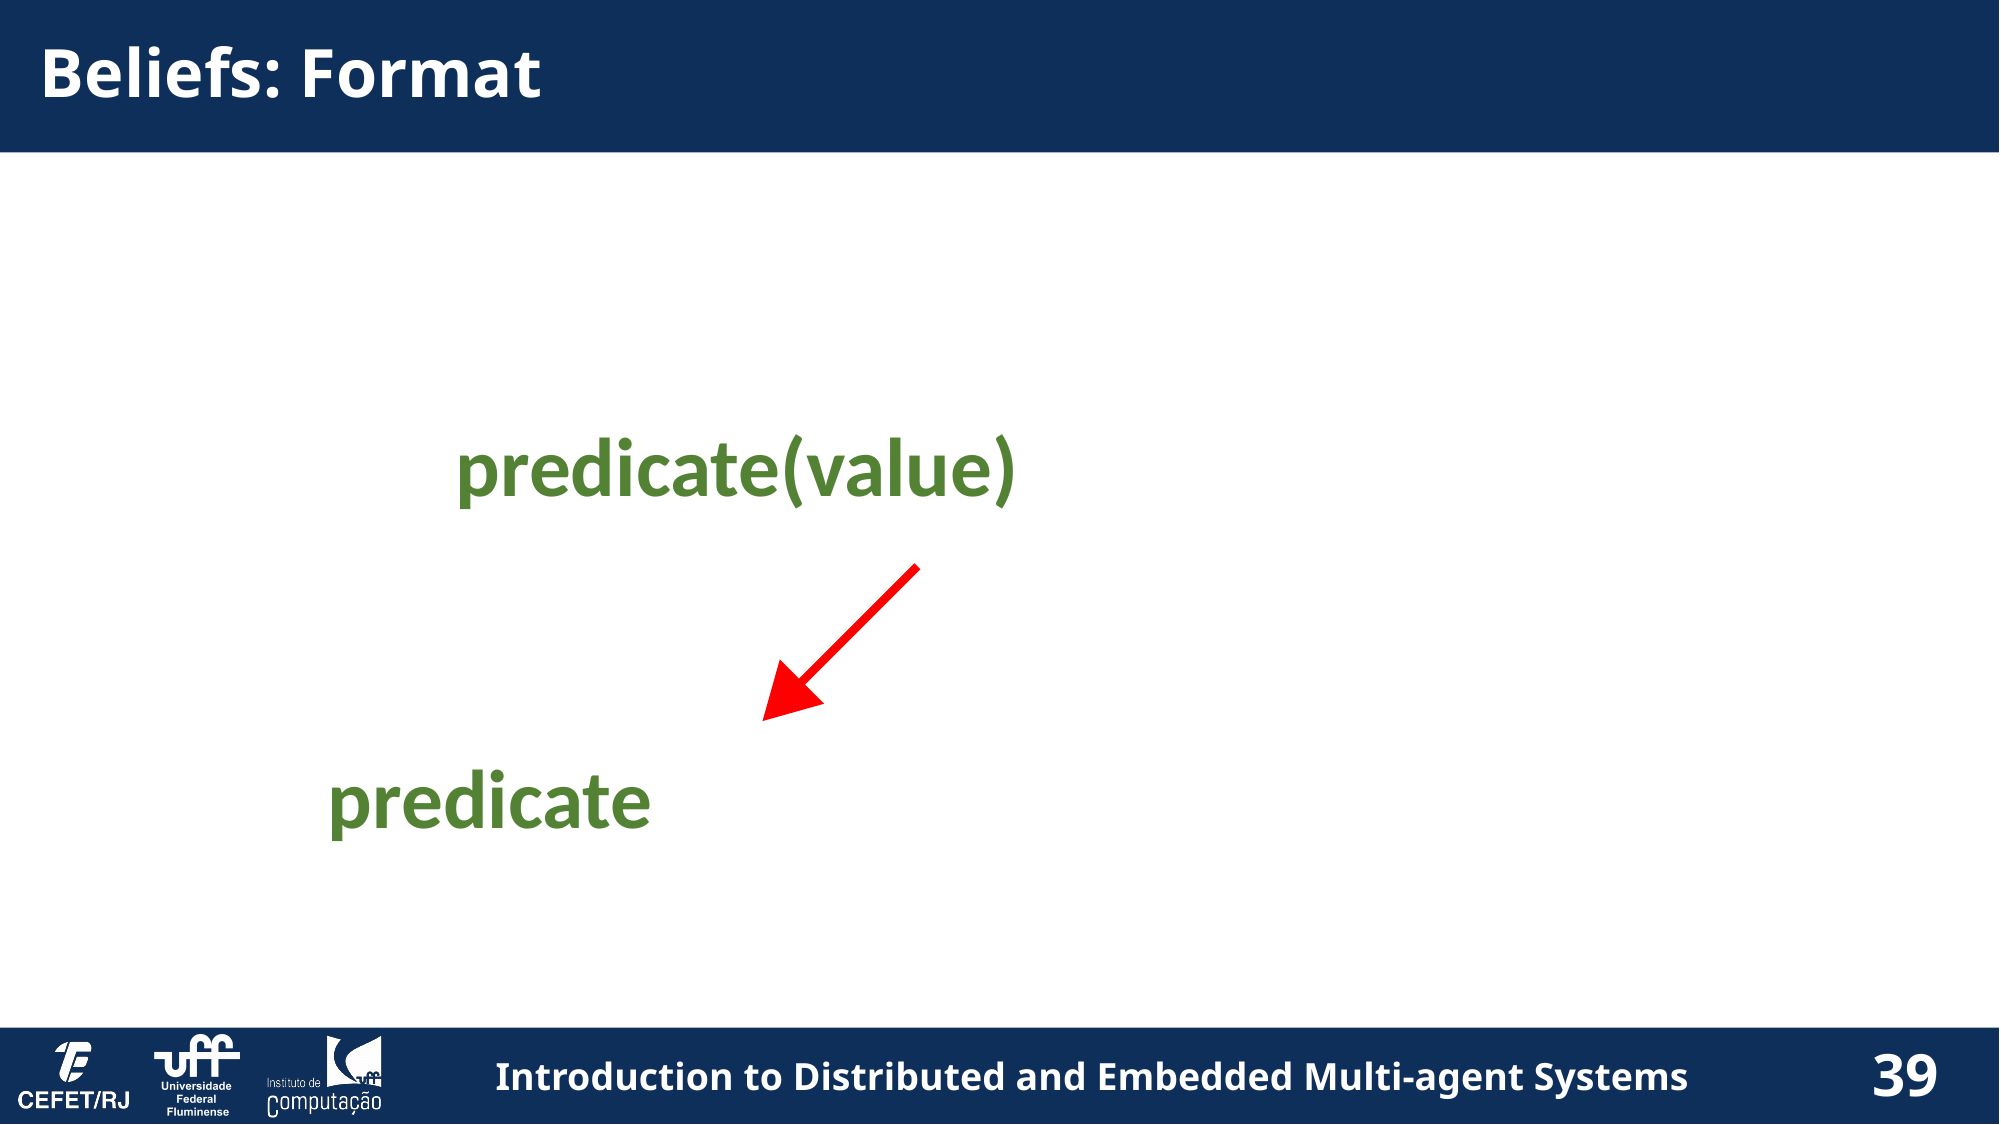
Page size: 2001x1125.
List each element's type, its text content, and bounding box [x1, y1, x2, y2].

text_box [762, 563, 921, 722]
picture [18, 1021, 129, 1125]
text_box predicate(value) [29, 405, 1464, 521]
picture [265, 1033, 383, 1118]
text_box Beliefs: Format [25, 23, 1999, 119]
picture [153, 1033, 241, 1121]
text_box predicate [312, 738, 850, 947]
